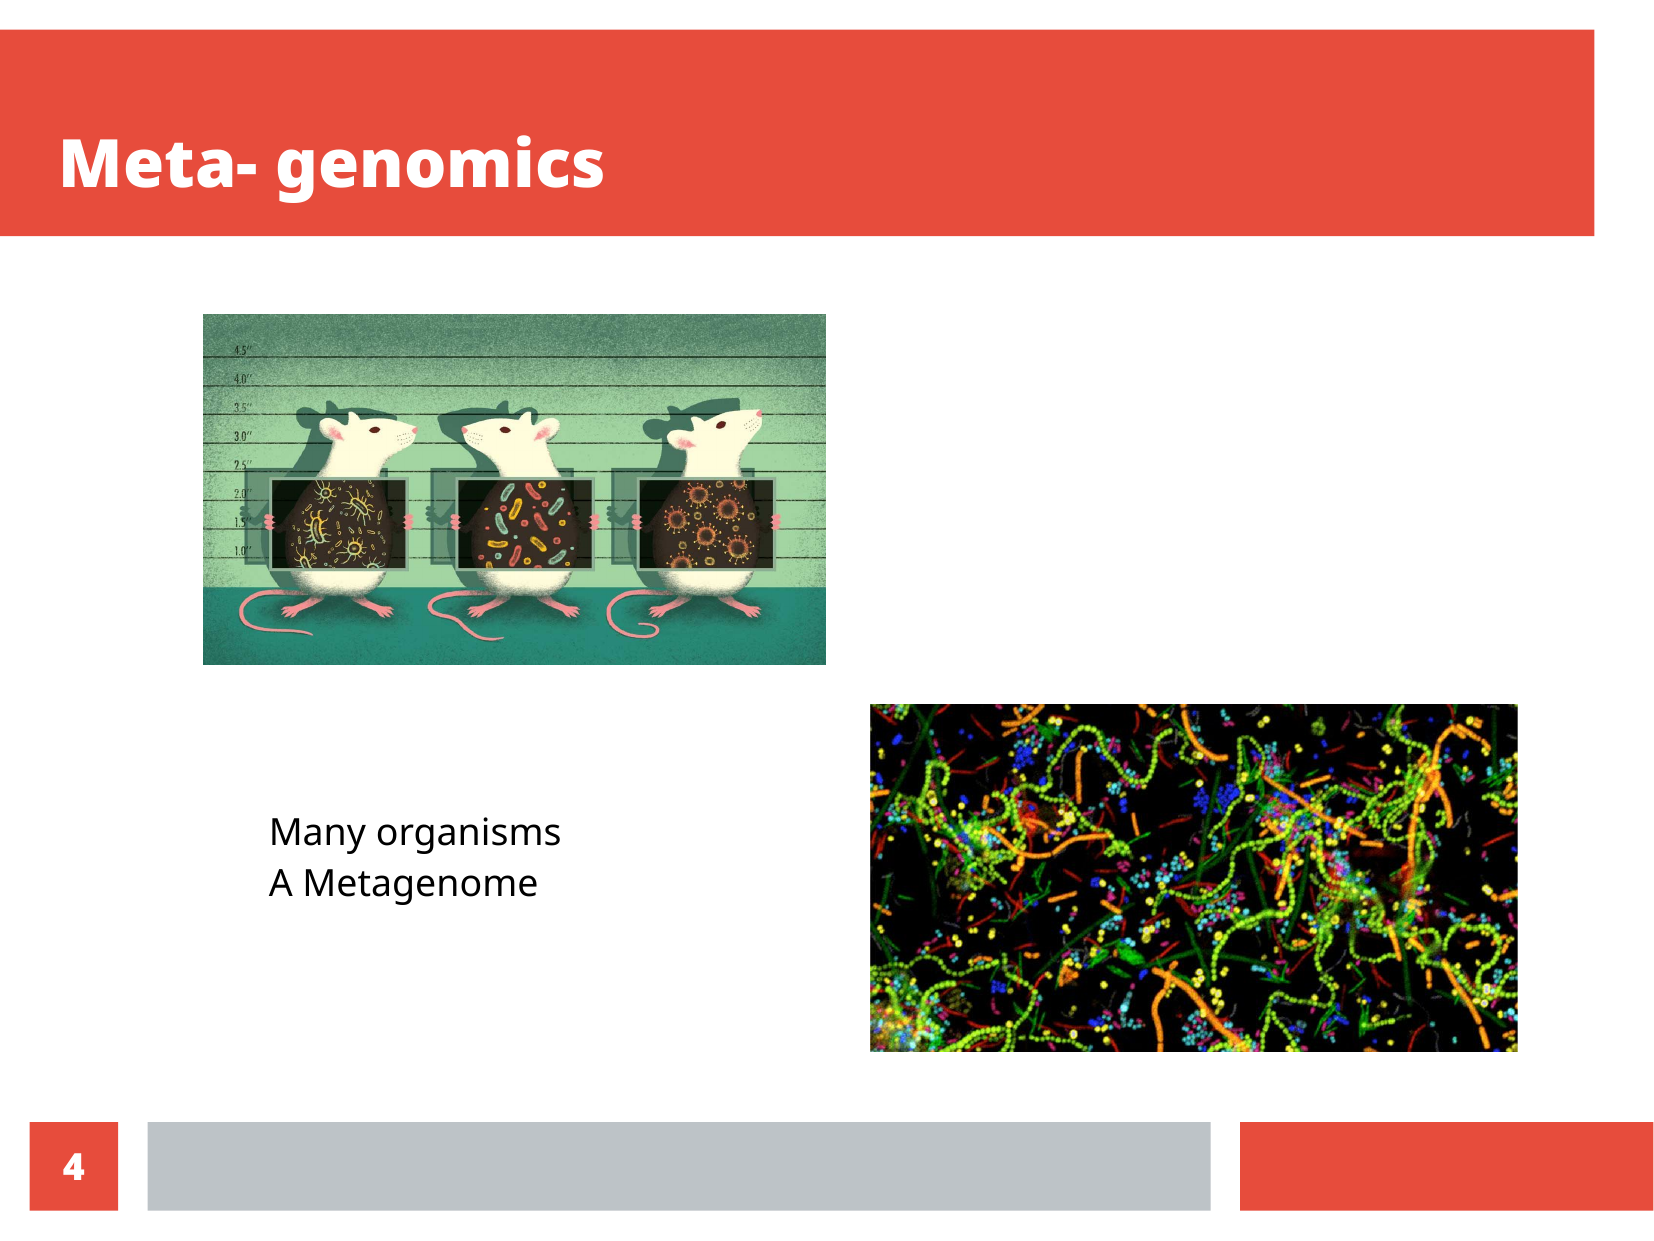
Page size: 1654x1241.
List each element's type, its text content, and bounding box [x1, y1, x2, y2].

picture [870, 704, 1518, 1052]
text_box Many organisms A Metagenome [254, 798, 630, 916]
picture [203, 314, 826, 665]
title Meta- genomics [59, 59, 1595, 207]
